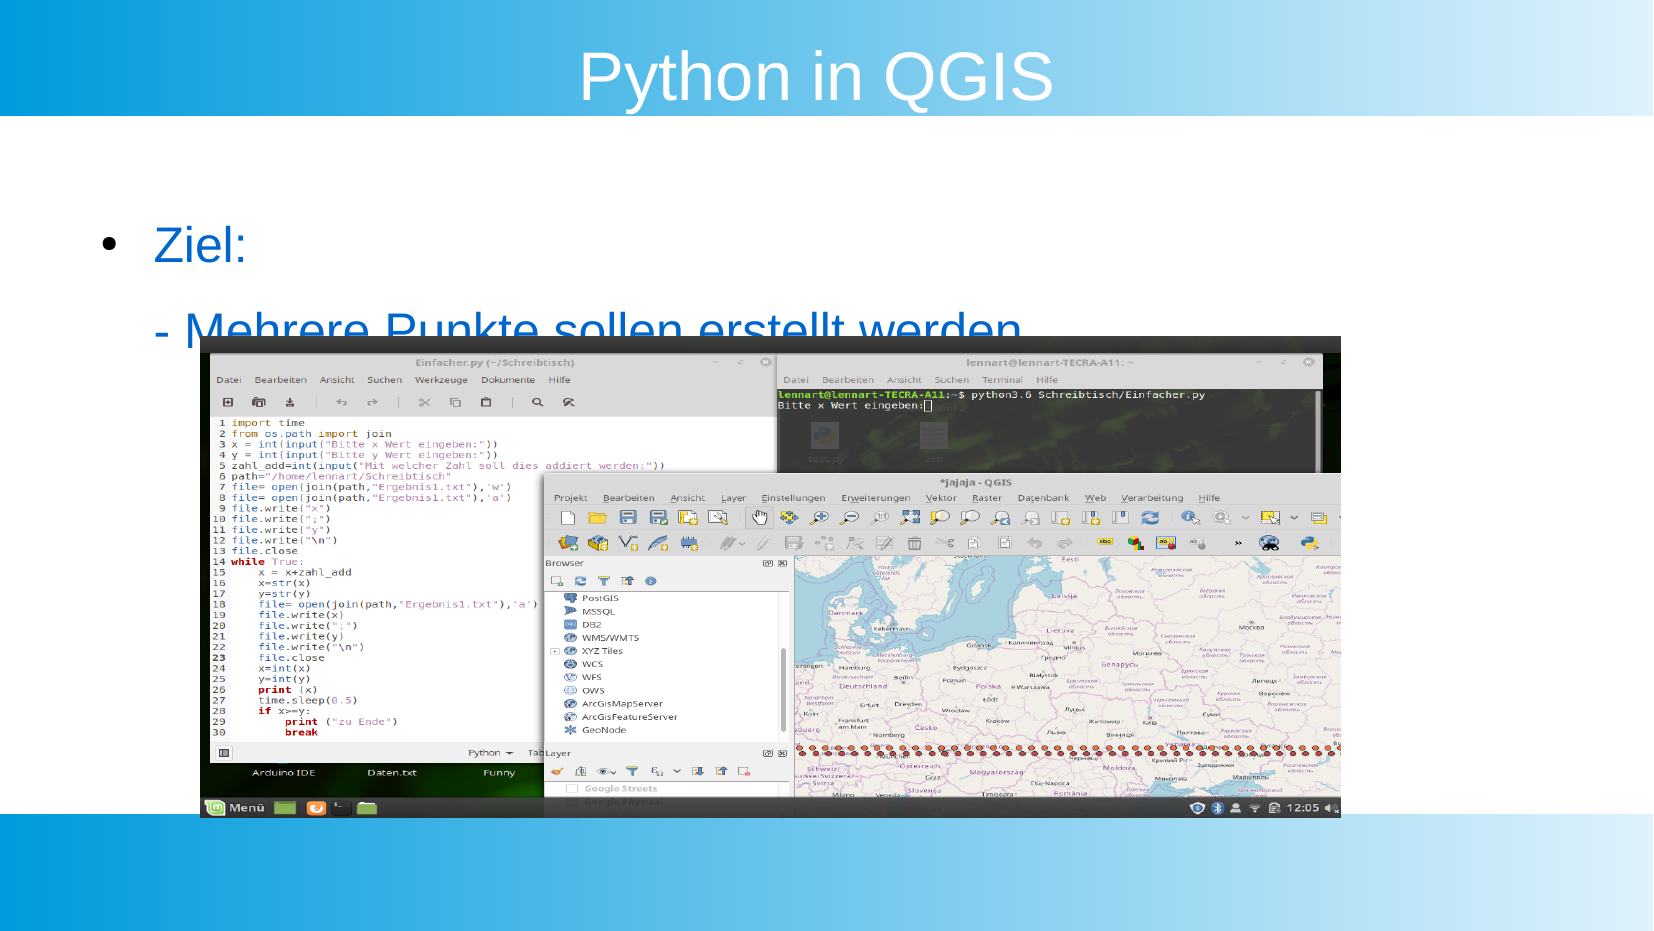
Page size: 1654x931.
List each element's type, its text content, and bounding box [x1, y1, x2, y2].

list Ziel: - Mehrere Punkte sollen erstellt werden [82, 217, 1571, 758]
picture [200, 336, 1341, 818]
title Python in QGIS [82, 37, 1571, 116]
